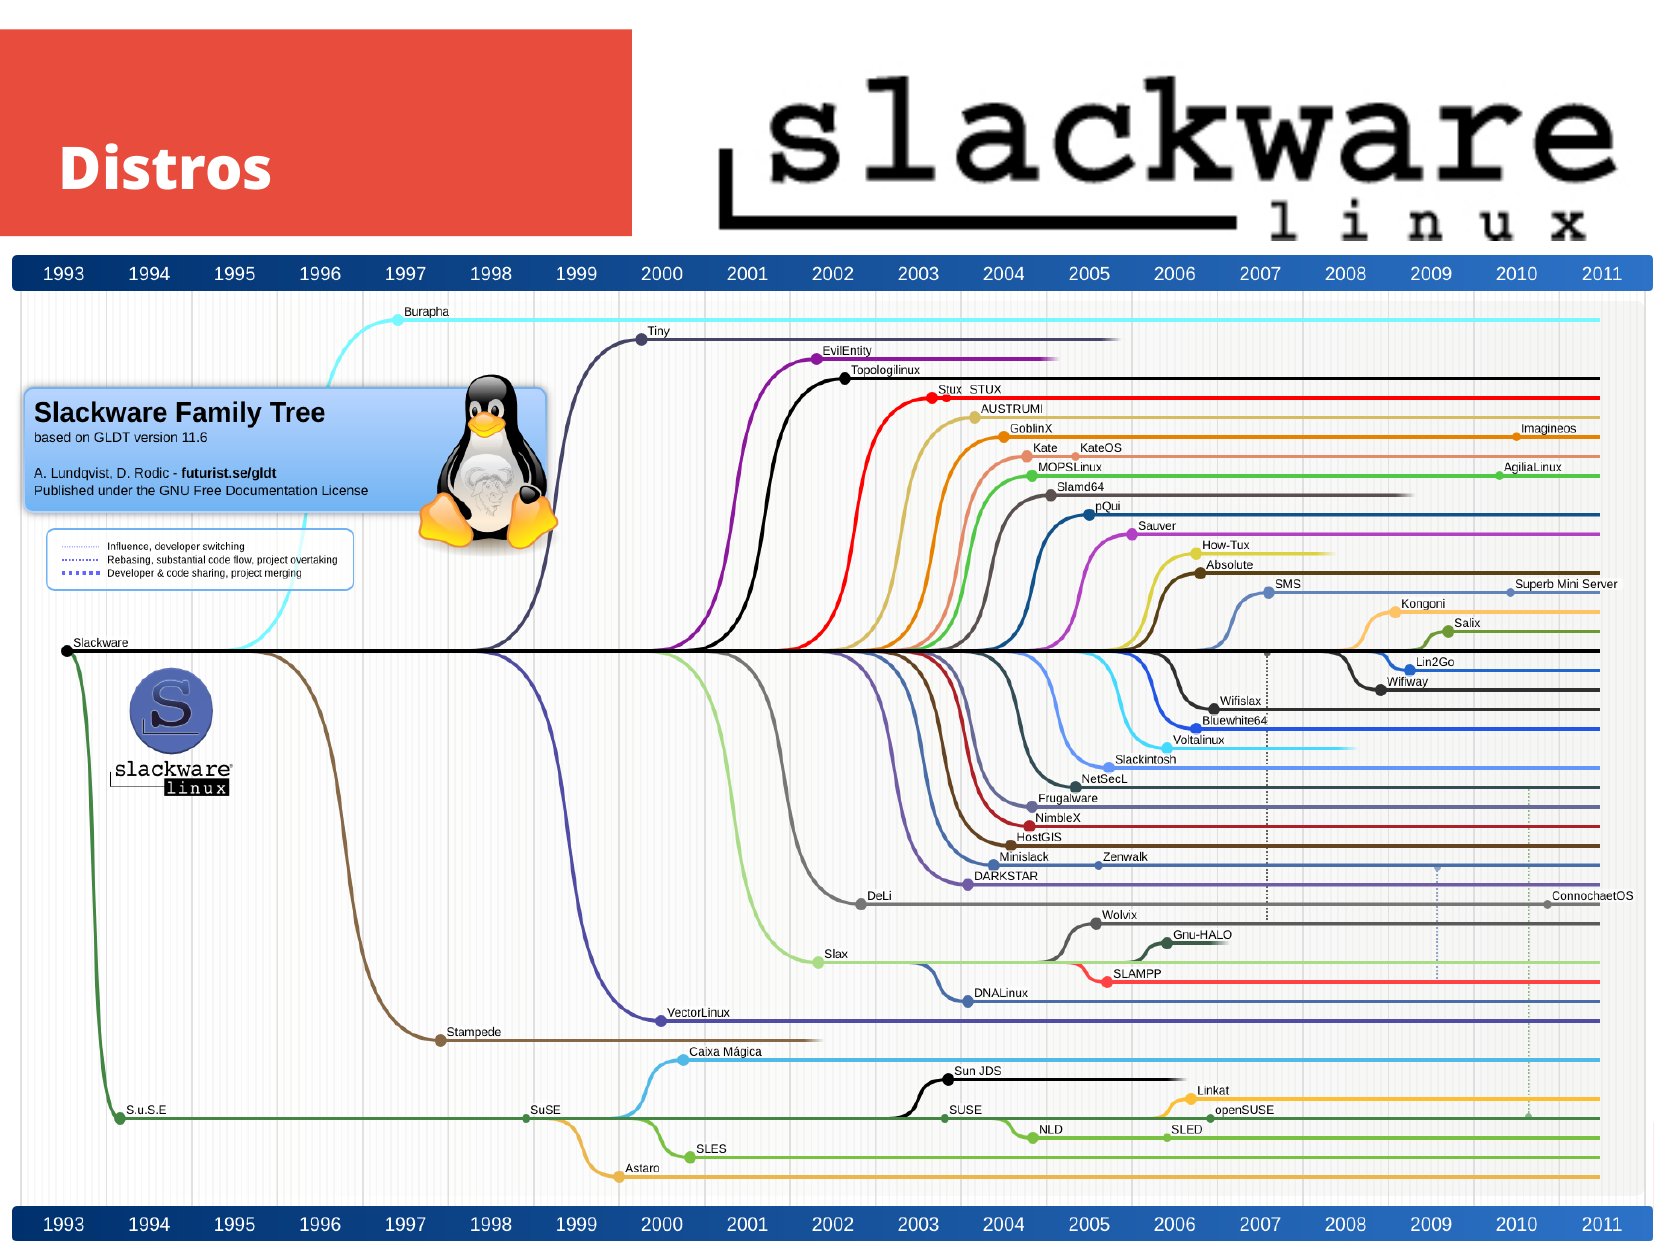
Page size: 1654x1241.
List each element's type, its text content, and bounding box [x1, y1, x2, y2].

picture [632, 0, 1653, 241]
title Distros [58, 59, 632, 207]
picture [12, 255, 1653, 1241]
